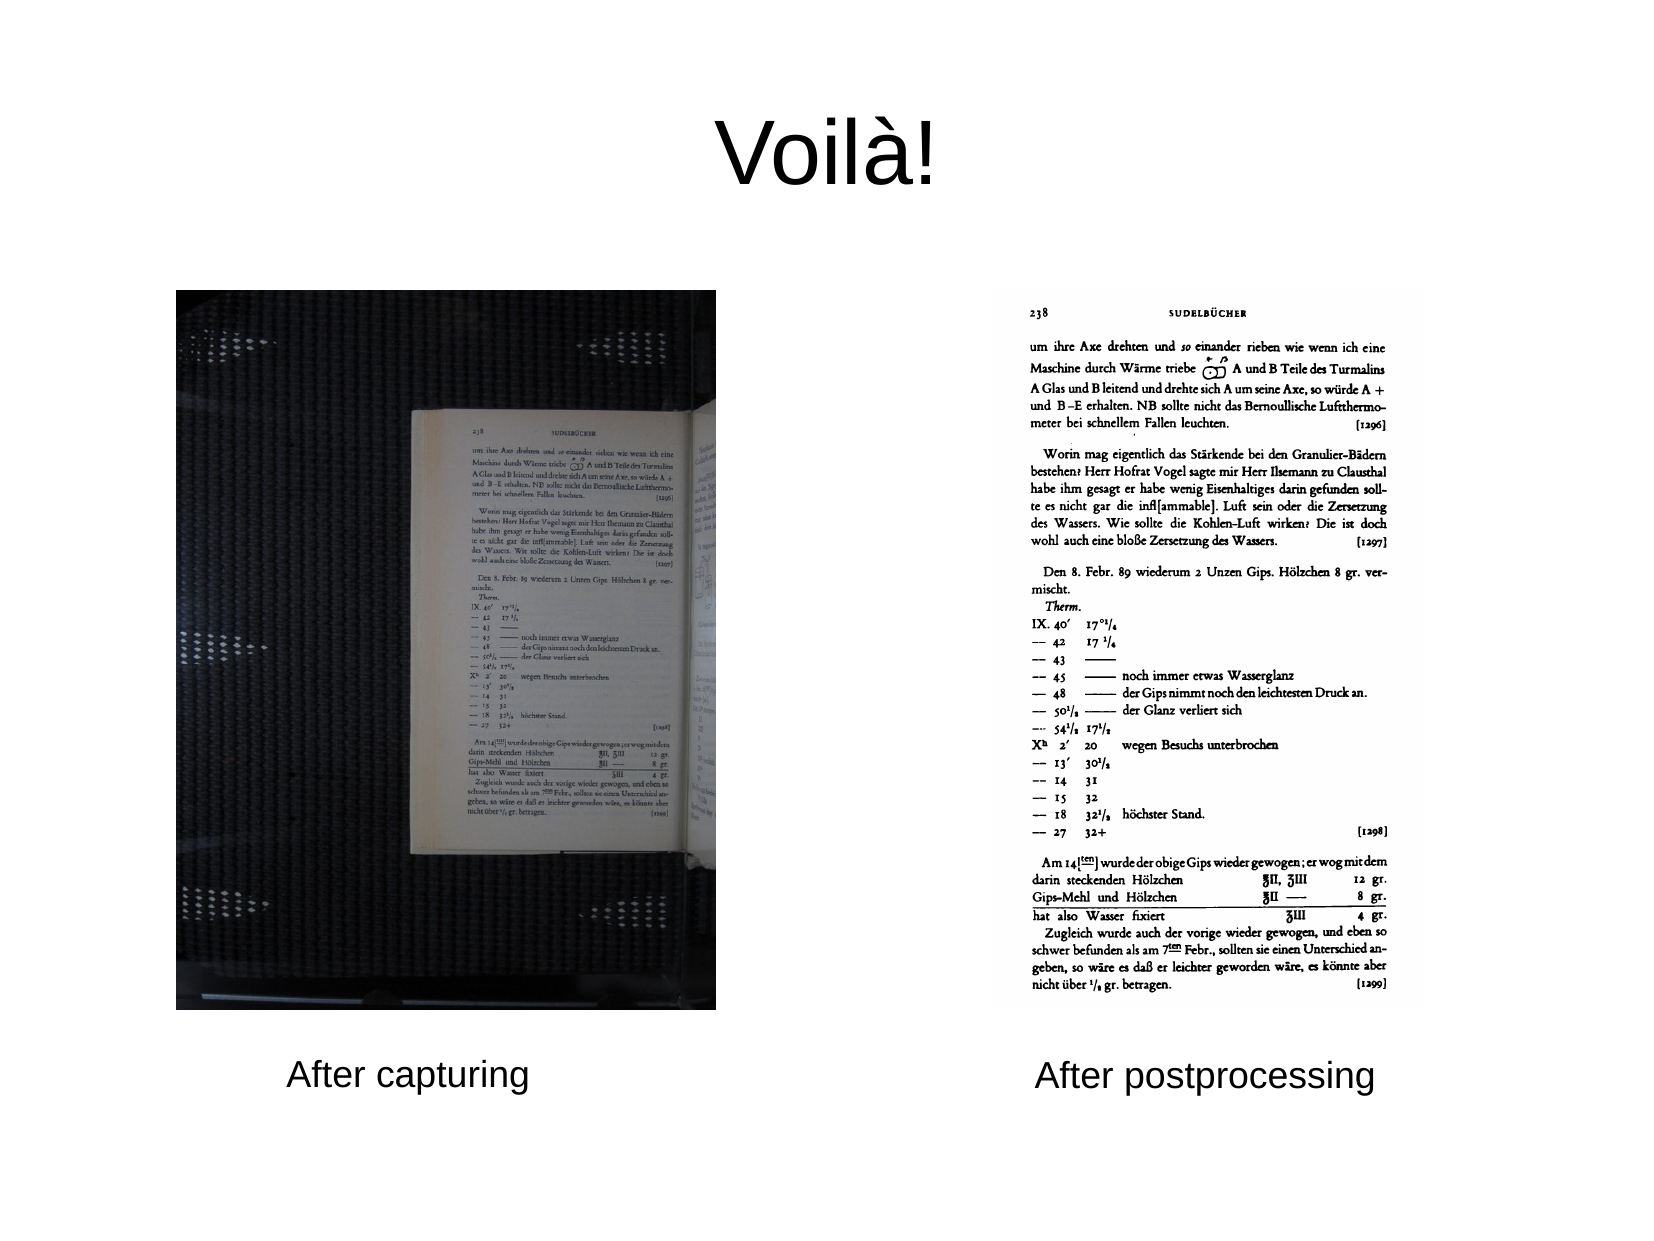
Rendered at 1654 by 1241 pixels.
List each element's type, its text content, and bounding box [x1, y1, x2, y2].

picture [991, 290, 1426, 1010]
text_box After postprocessing [1019, 1047, 1391, 1105]
text_box After capturing [271, 1045, 545, 1103]
title Voilà! [82, 49, 1571, 257]
picture [176, 290, 716, 1010]
